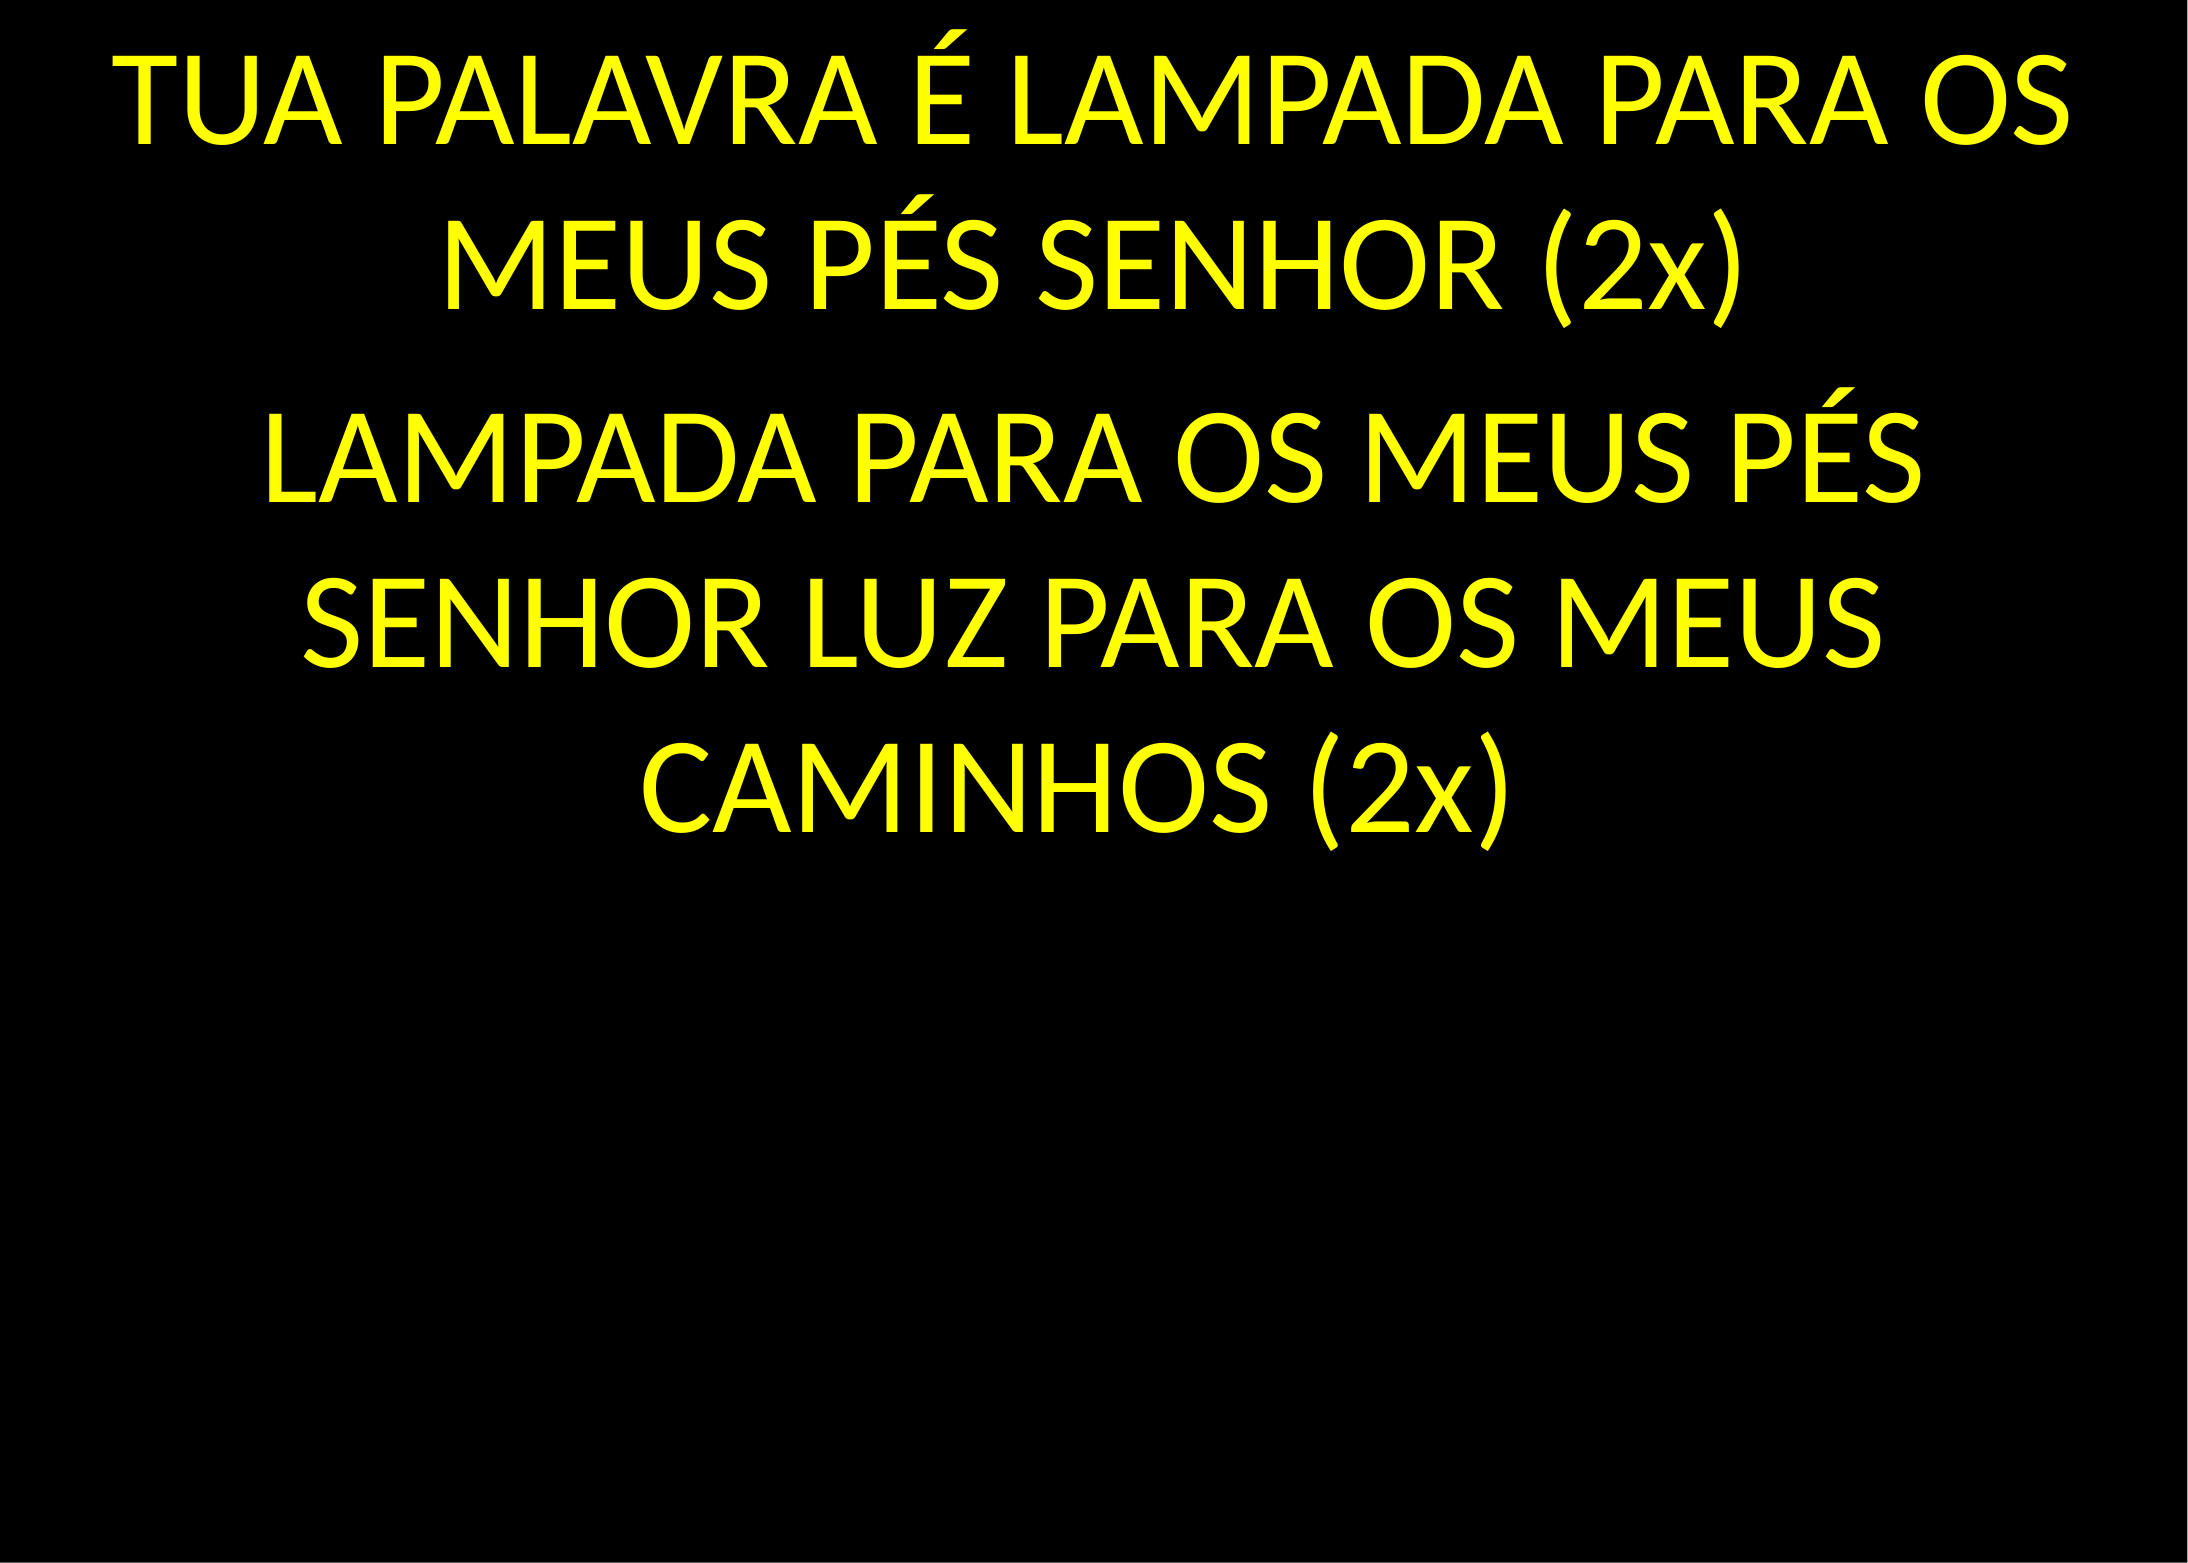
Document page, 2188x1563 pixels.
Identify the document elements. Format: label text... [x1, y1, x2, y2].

subtitle TUA PALAVRA É LAMPADA PARA OS MEUS PÉS SENHOR (2x) LAMPADA PARA OS MEUS PÉS SENHOR LUZ PARA OS MEUS CAMINHOS (2x) [0, 0, 2188, 1563]
